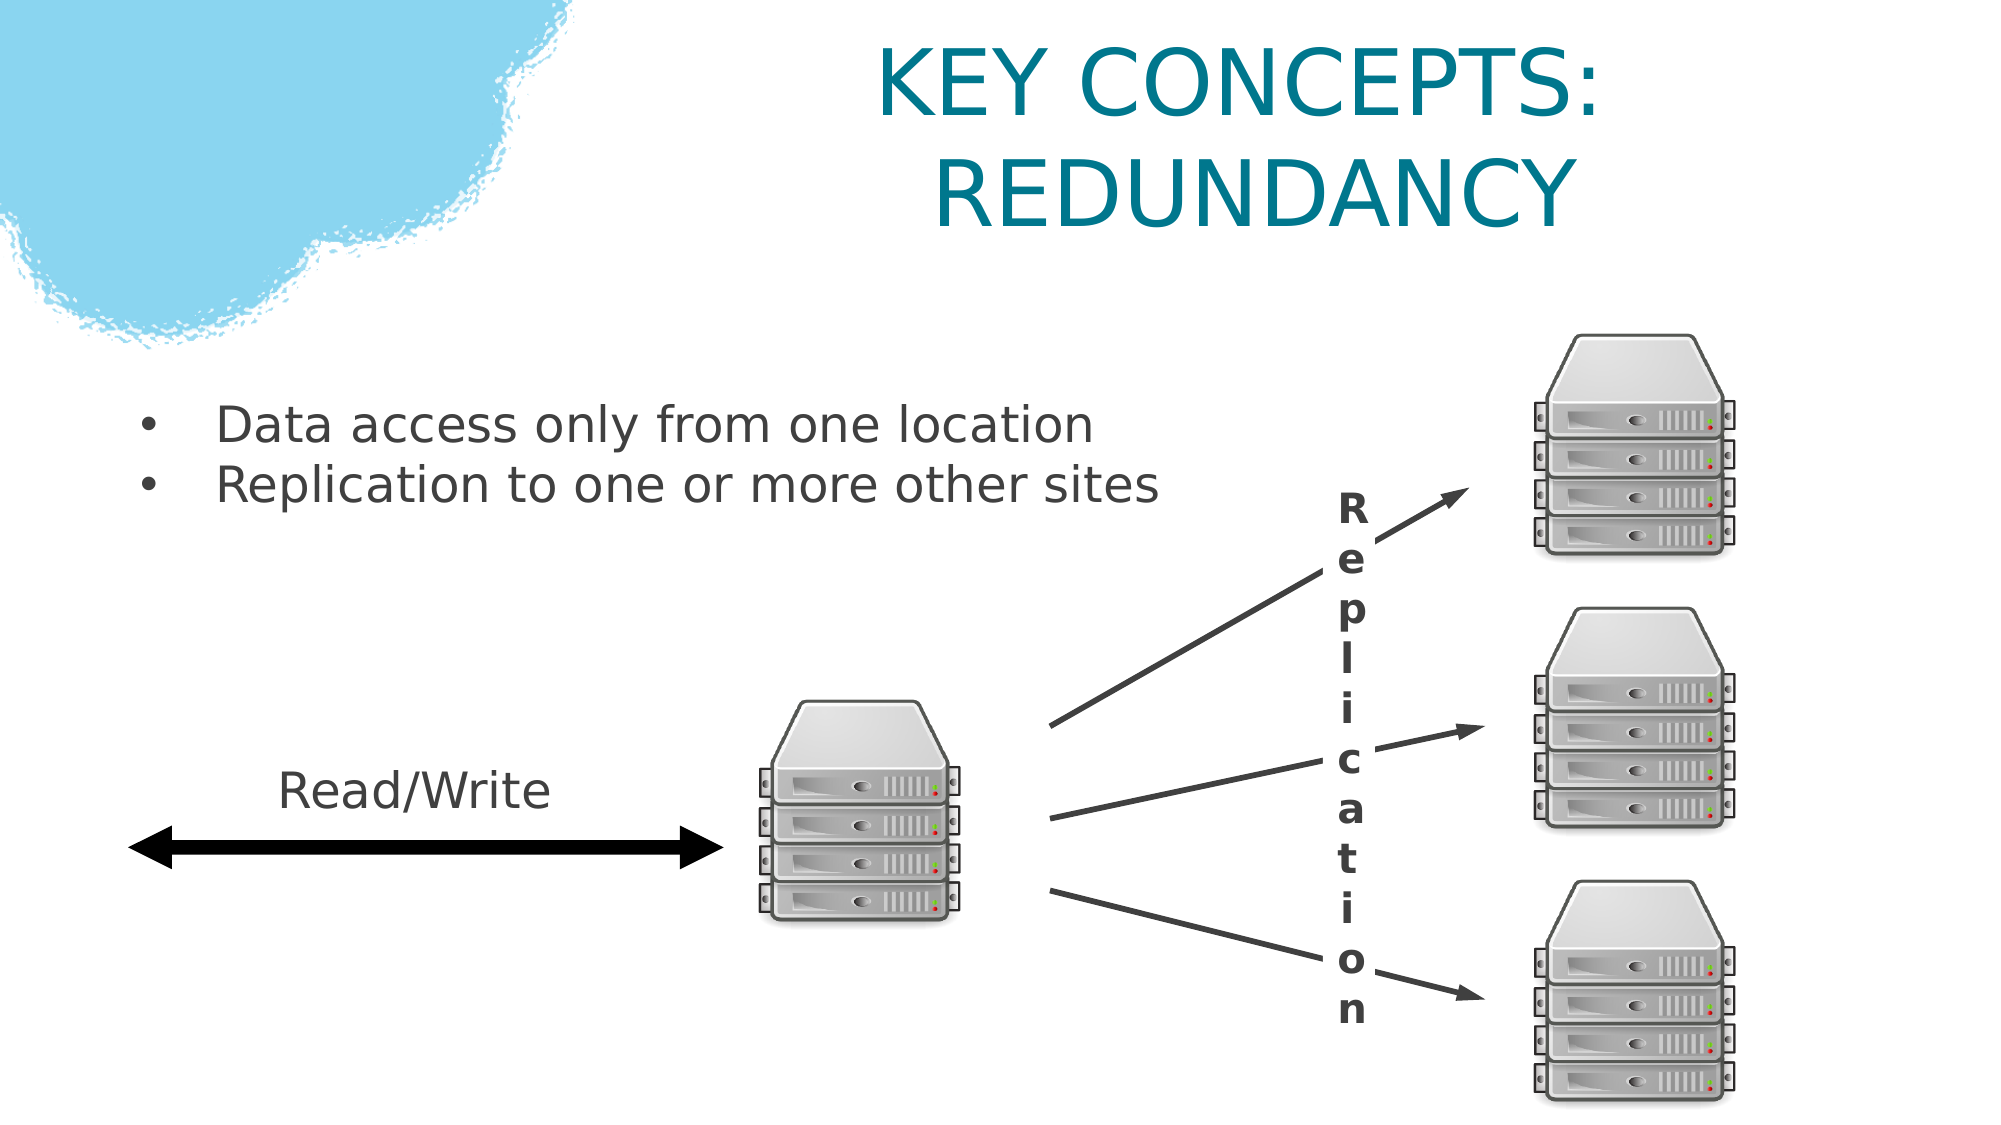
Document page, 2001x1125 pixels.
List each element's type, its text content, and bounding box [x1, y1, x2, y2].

text_box Key Concepts: Redundancy [509, 0, 2000, 252]
text_box Data access only from one location Replication to one or more other sites [125, 385, 1433, 521]
picture [747, 655, 980, 984]
picture [1522, 289, 1755, 1125]
text_box Read/Write [262, 751, 590, 827]
text_box Replication [1322, 474, 1375, 1040]
